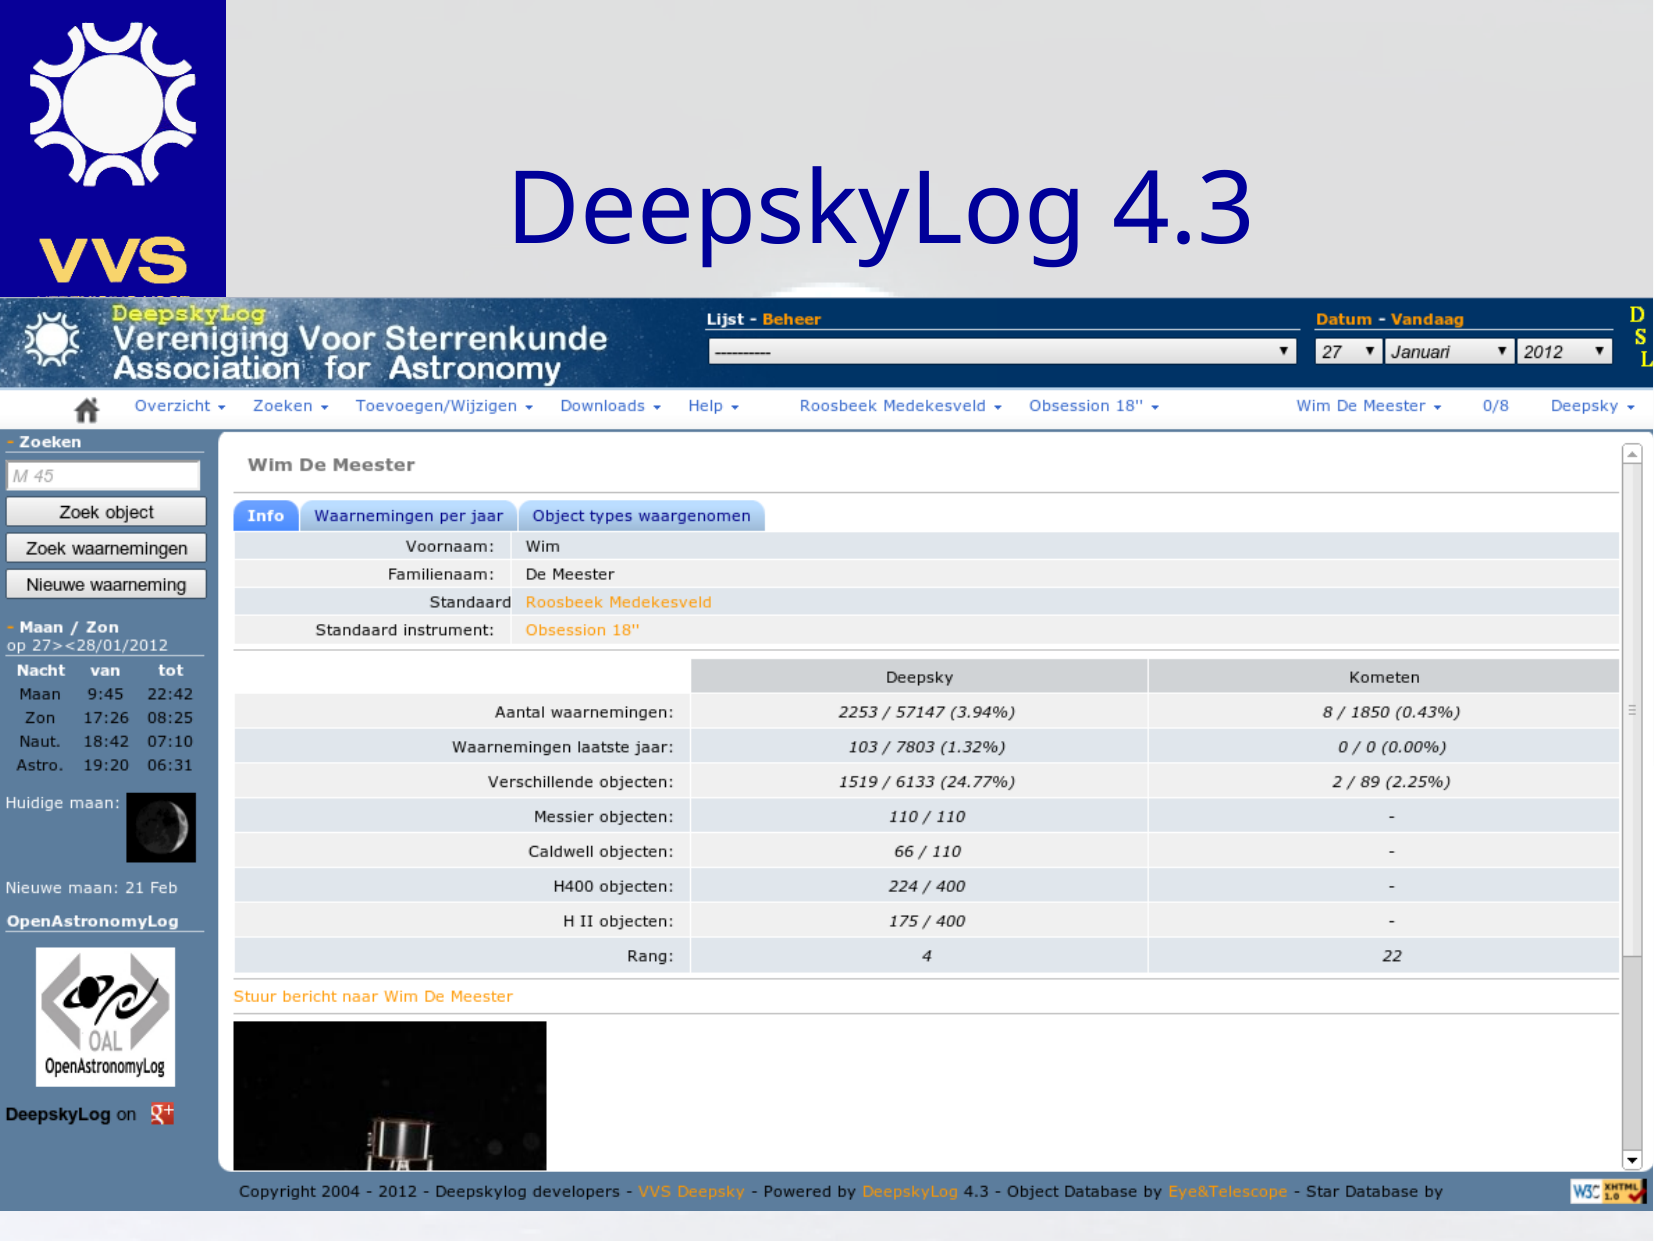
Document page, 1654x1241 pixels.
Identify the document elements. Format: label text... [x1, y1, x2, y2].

picture [0, 0, 1653, 1211]
title DeepskyLog 4.3 [341, 66, 1420, 297]
